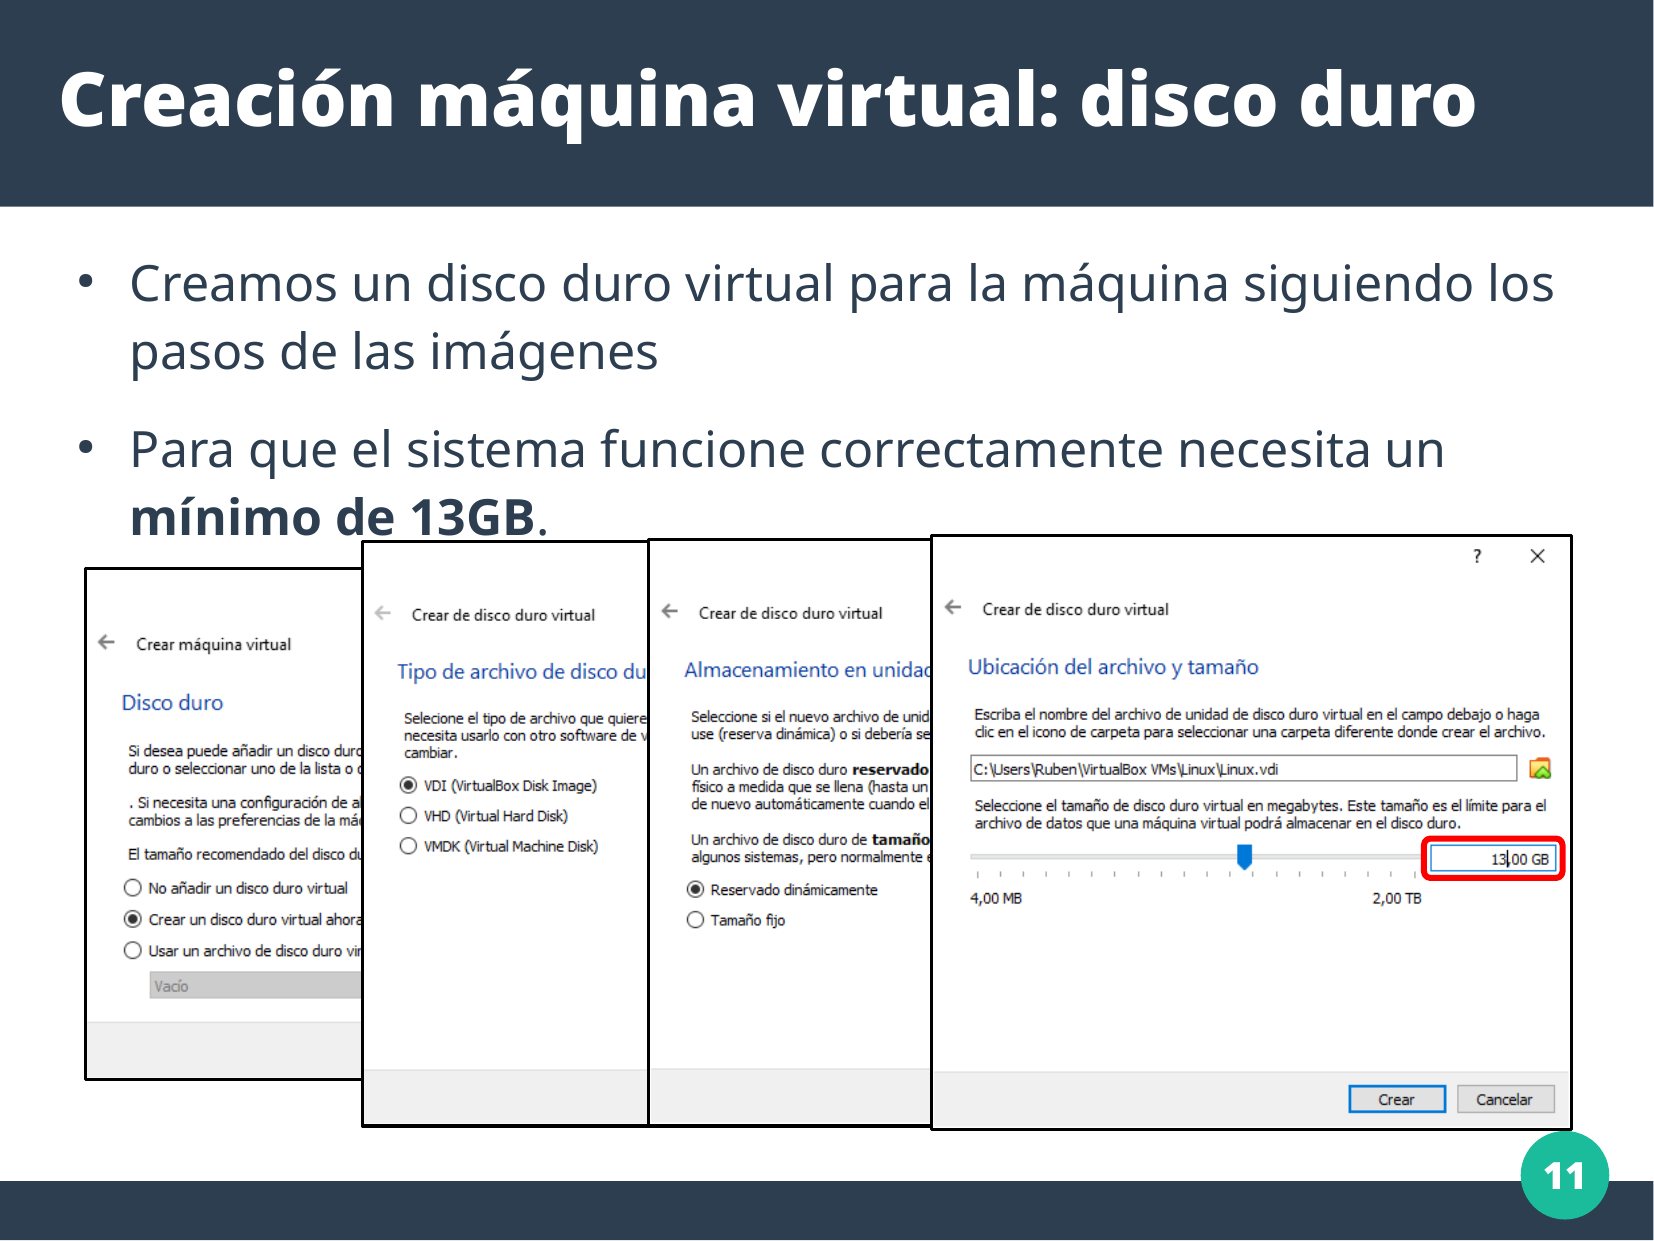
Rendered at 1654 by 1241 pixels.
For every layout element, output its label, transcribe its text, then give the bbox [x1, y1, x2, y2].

picture [933, 536, 1570, 1128]
title Creación máquina virtual: disco duro [59, 18, 1642, 176]
picture [650, 541, 930, 1124]
picture [363, 543, 647, 1125]
list Creamos un disco duro virtual para la máquina siguiendo los pasos de las imágenes Para que el sistema funcione correctamente necesita un mínimo de 13GB. [59, 248, 1595, 1087]
picture [86, 570, 361, 1079]
